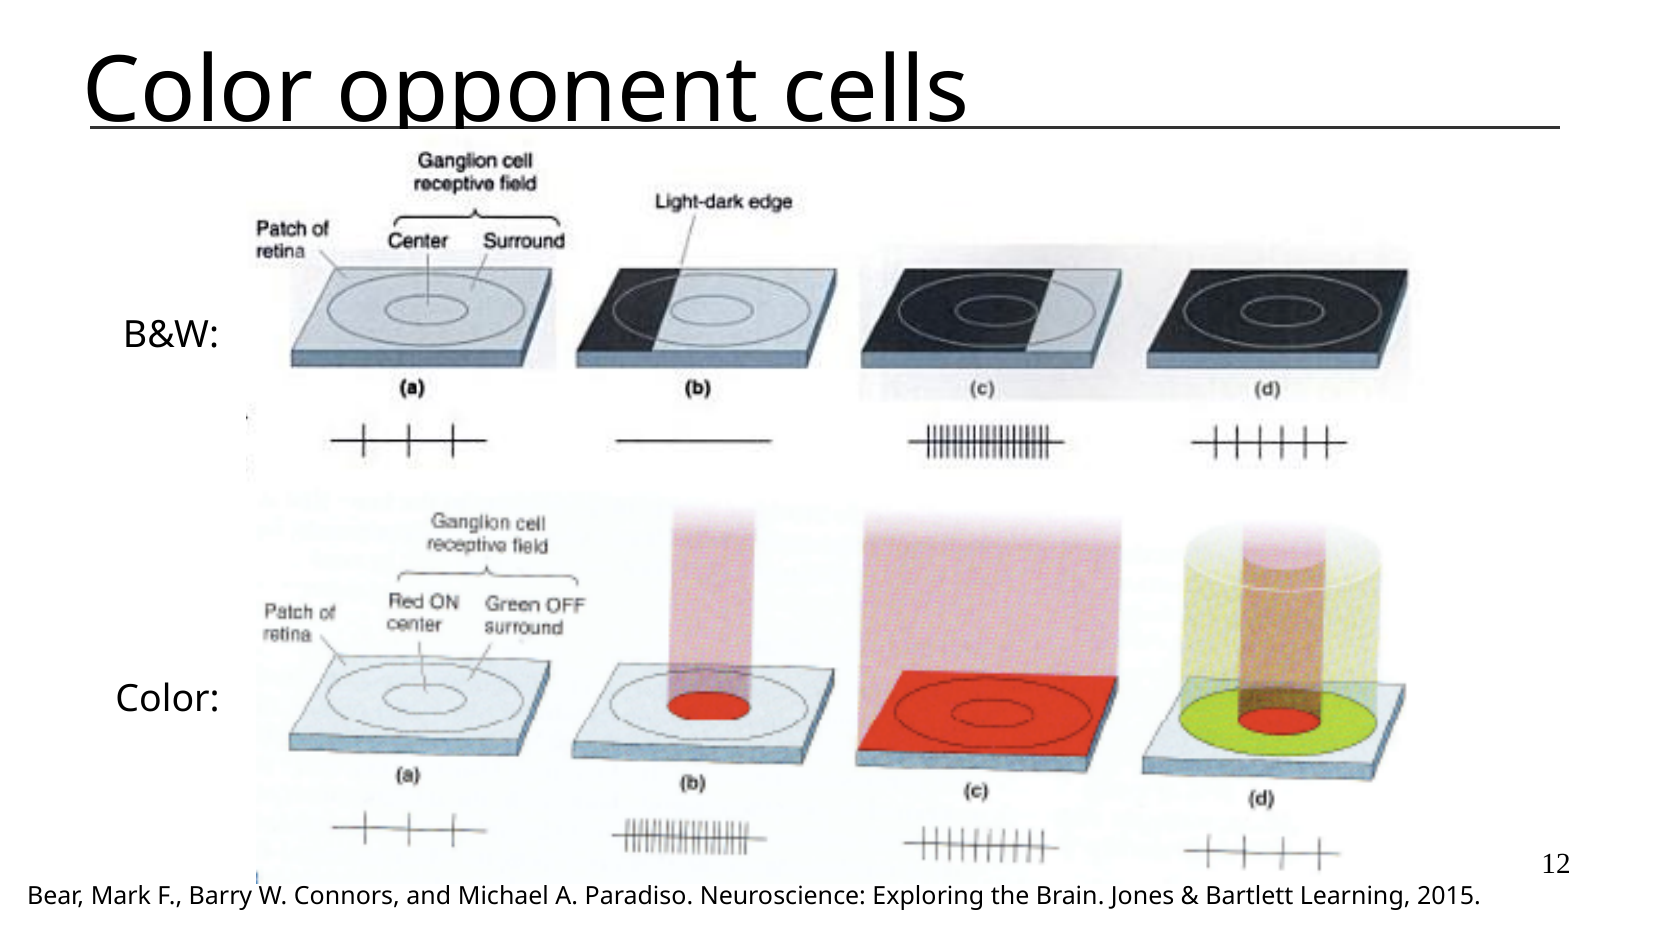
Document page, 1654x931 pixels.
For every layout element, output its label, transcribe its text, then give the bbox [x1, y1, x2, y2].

picture [246, 129, 1441, 870]
text_box Color: [100, 663, 234, 724]
text_box Bear, Mark F., Barry W. Connors, and Michael A. Paradiso. Neuroscience: Exploring the Brain. Jones & Bartlett Learning, 2015. [12, 870, 1591, 931]
title Color opponent cells [82, 32, 1571, 140]
text_box B&W: [108, 300, 234, 360]
